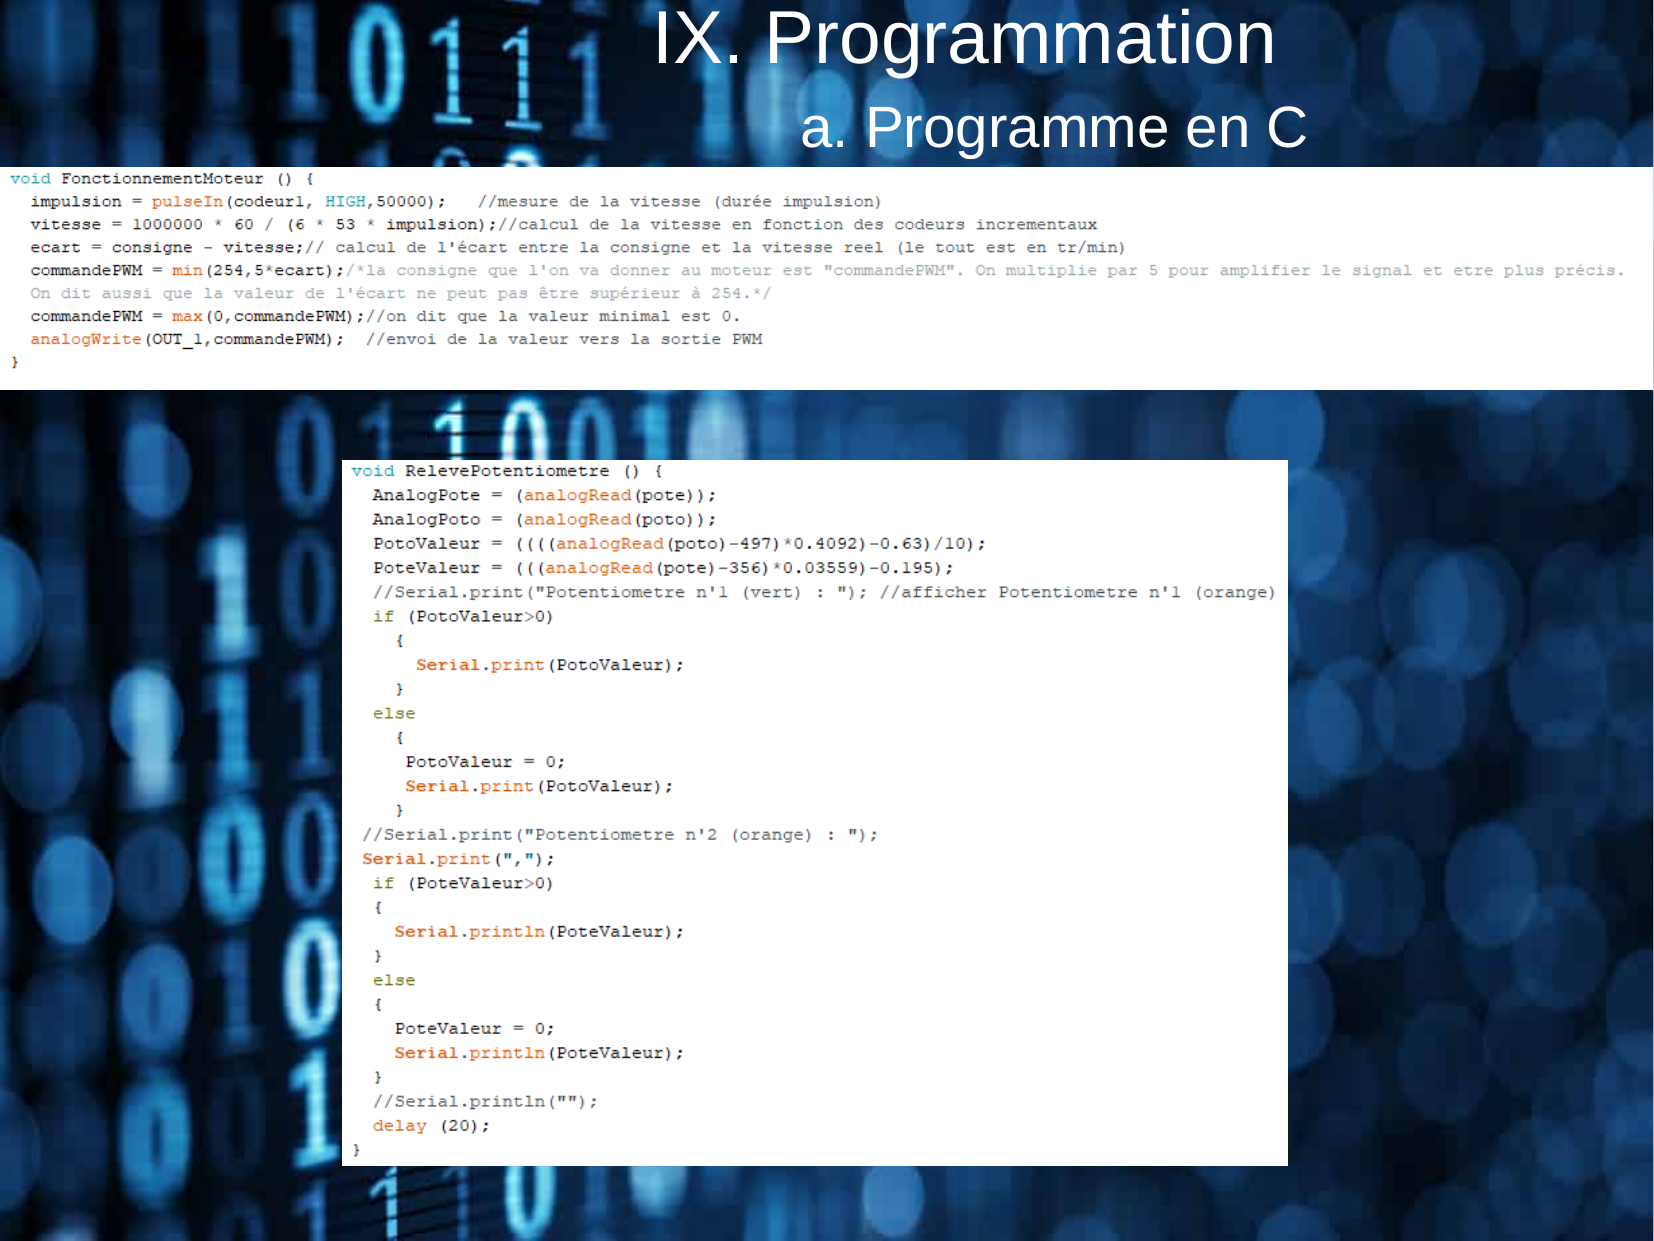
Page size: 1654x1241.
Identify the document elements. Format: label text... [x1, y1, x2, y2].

text_box IX. Programmation a. Programme en C [637, 0, 1654, 167]
picture [0, 0, 1654, 1241]
